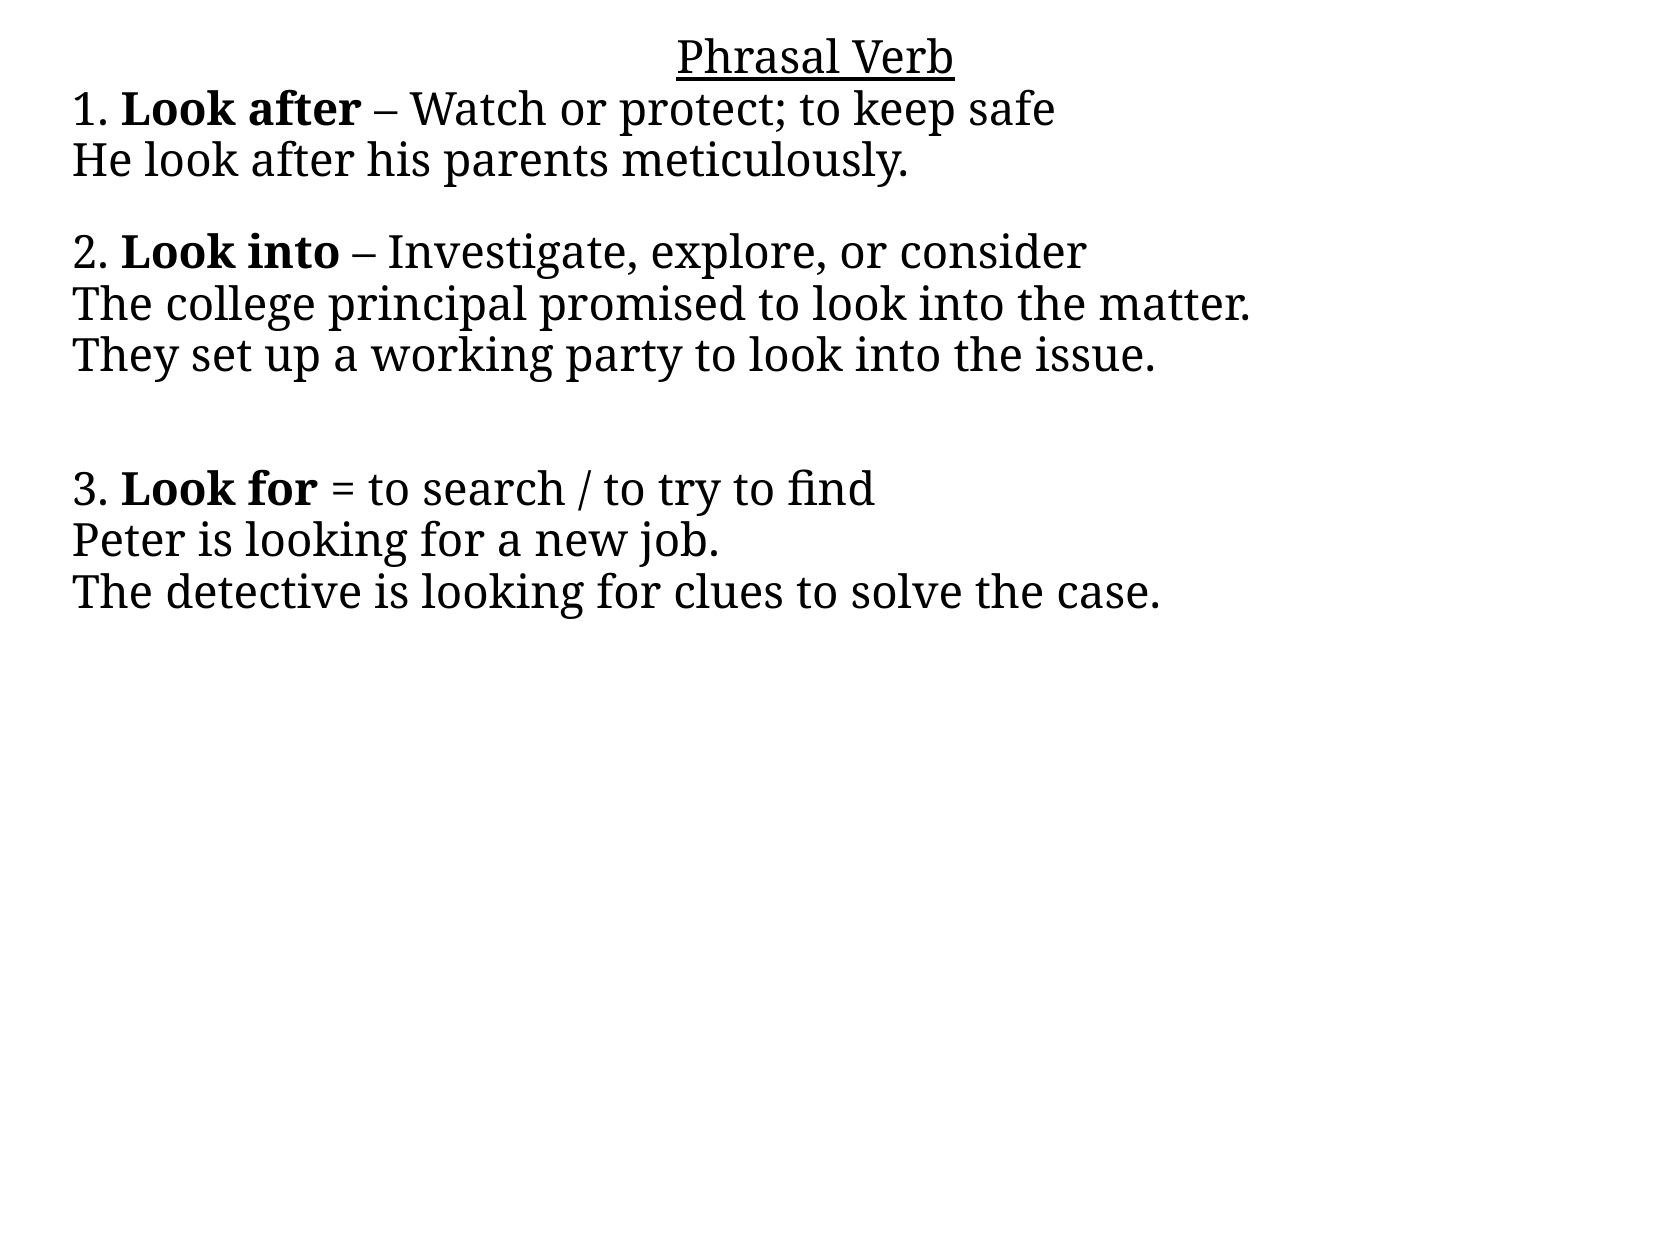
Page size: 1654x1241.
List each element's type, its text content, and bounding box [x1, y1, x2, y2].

text_box Phrasal Verb 1. Look after – Watch or protect; to keep safe He look after his parents meticulously. 2. Look into – Investigate, explore, or consider The college principal promised to look into the matter. They set up a working party to look into the issue. 3. Look for = to search / to try to find Peter is looking for a new job. The detective is looking for clues to solve the case. [71, 31, 1560, 1140]
